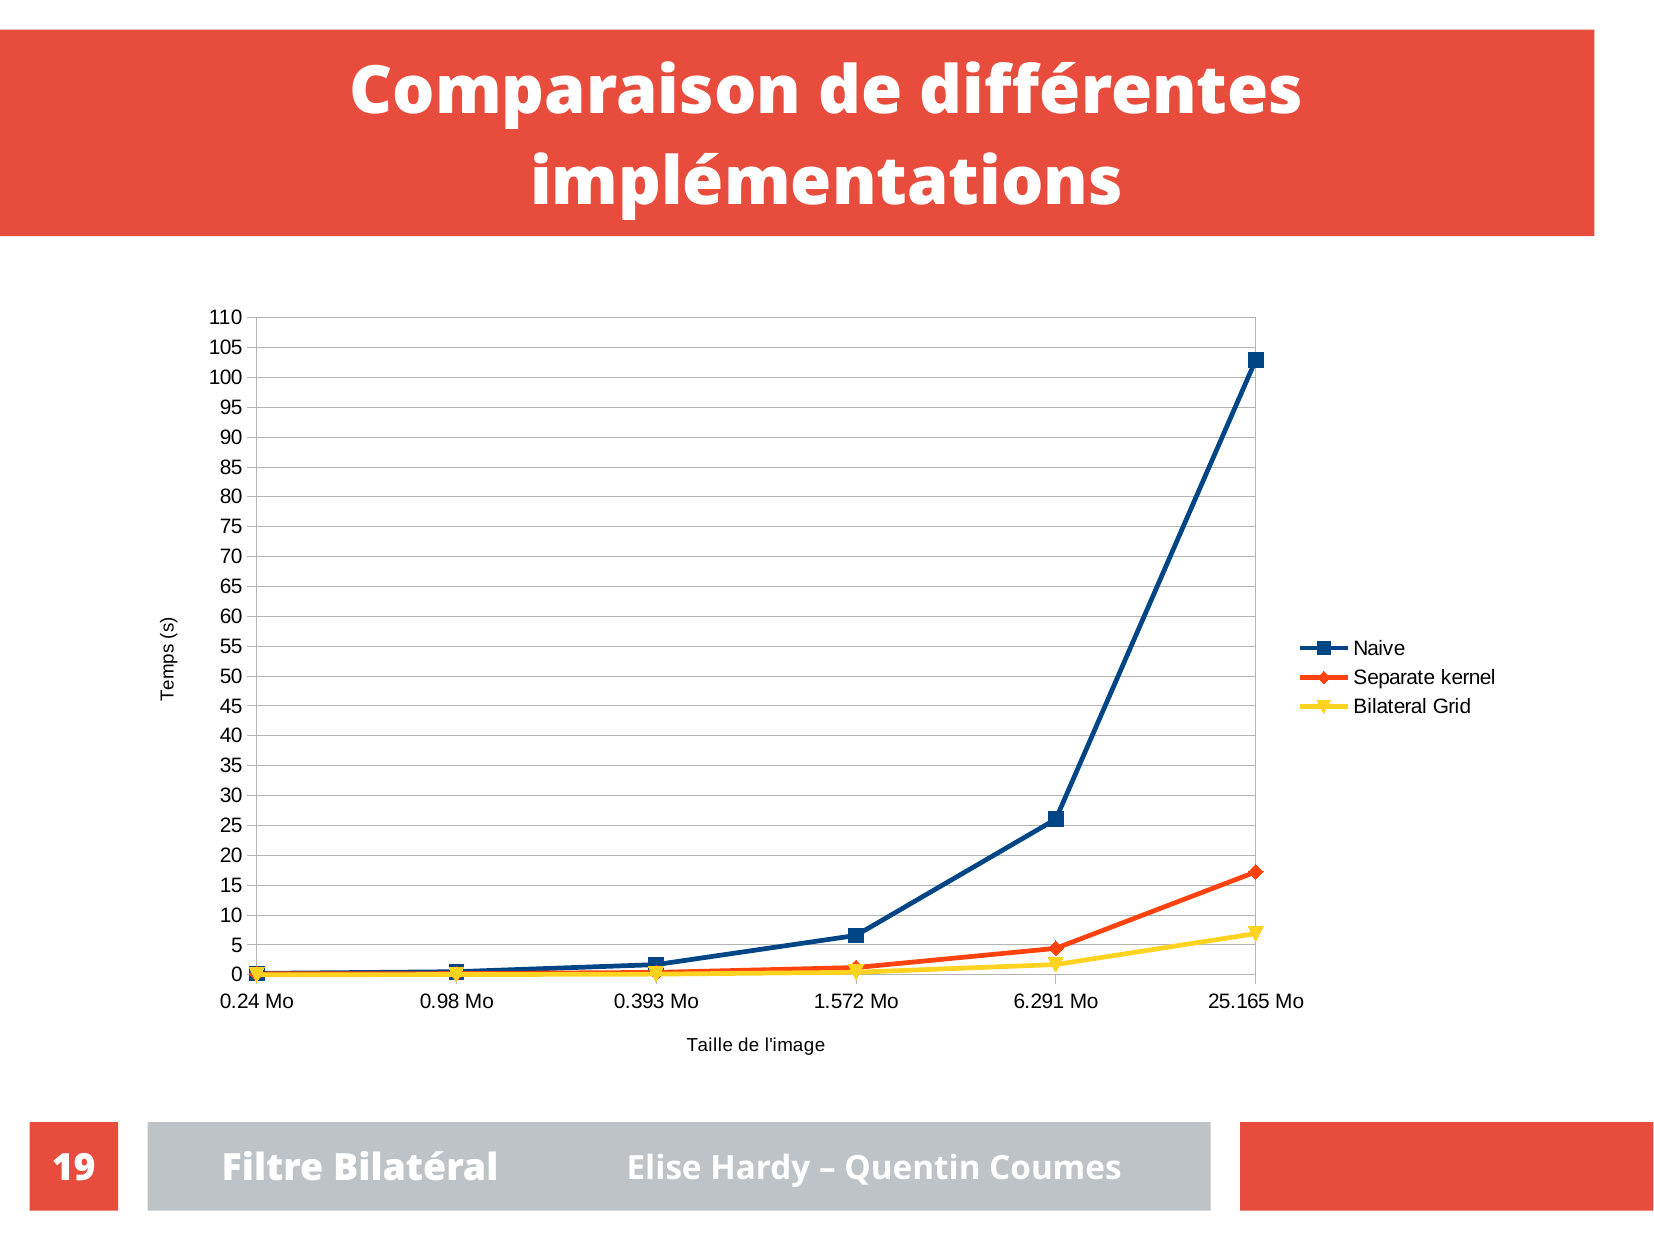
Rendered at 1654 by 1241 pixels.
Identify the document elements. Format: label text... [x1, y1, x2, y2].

title Comparaison de différentes implémentations [59, 59, 1595, 207]
chart [150, 285, 1516, 1071]
